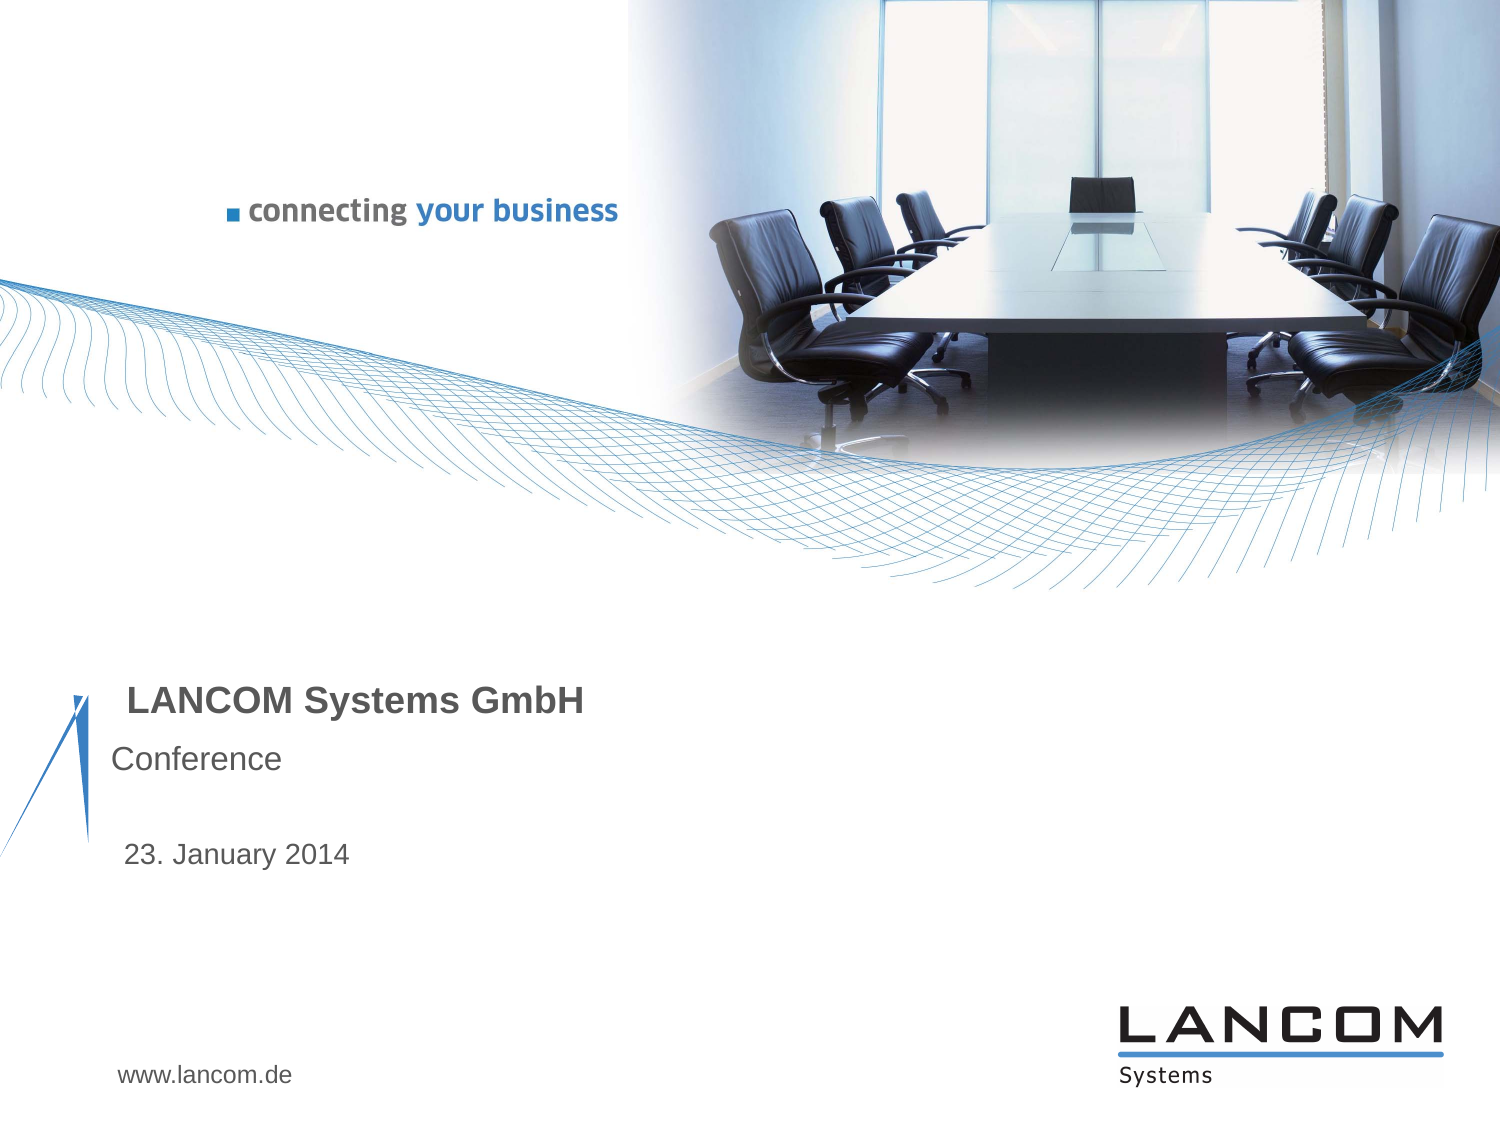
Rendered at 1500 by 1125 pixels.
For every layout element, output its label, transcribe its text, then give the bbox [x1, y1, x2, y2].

picture [0, 0, 1500, 708]
list 23. January 2014 [109, 827, 1144, 883]
list LANCOM Systems GmbH [111, 667, 1223, 729]
picture [1117, 1006, 1444, 1088]
subtitle Conference [95, 729, 1146, 857]
